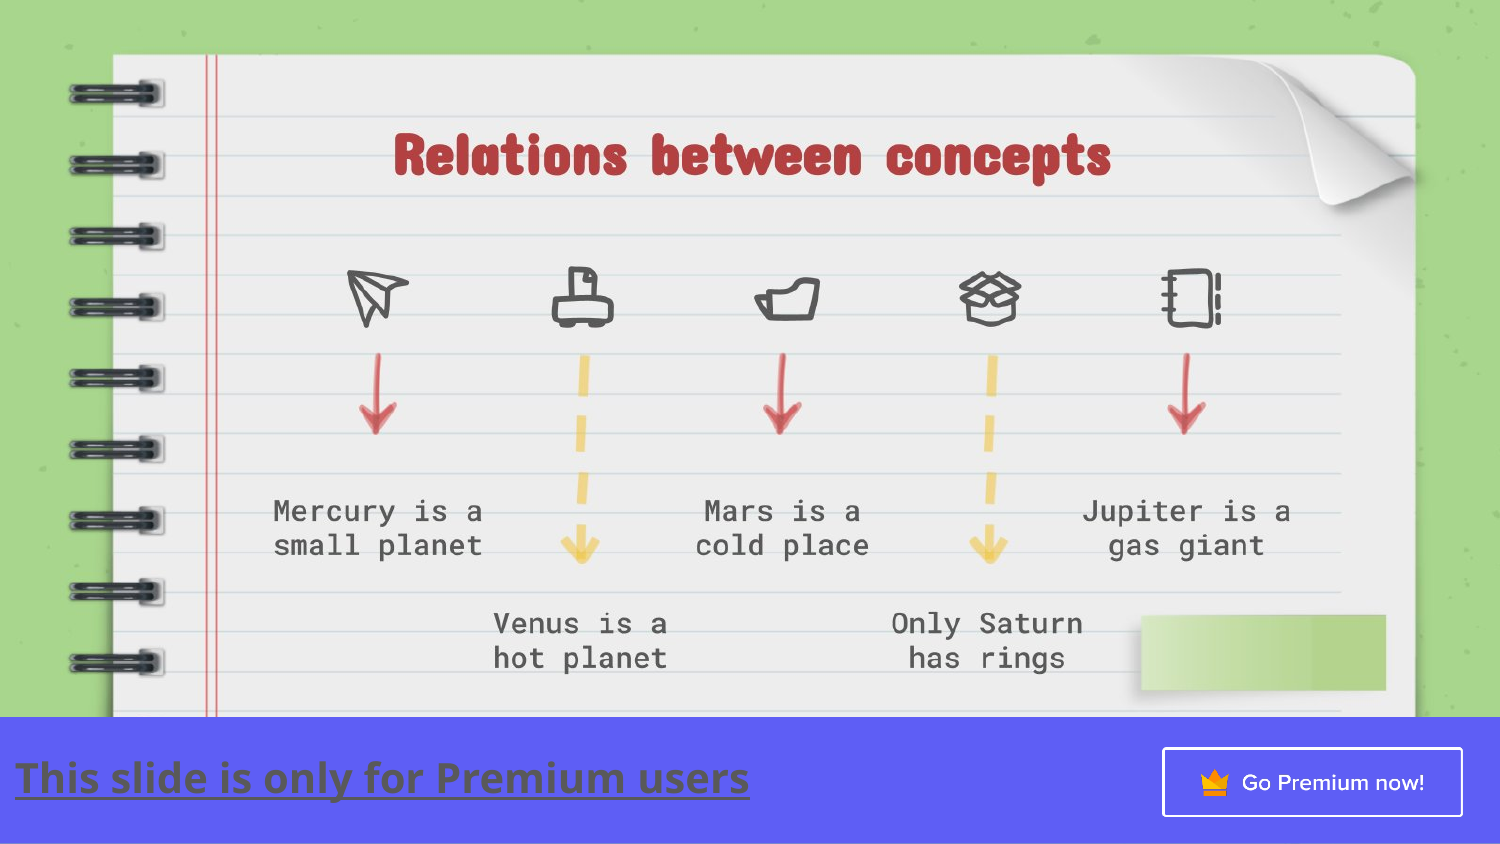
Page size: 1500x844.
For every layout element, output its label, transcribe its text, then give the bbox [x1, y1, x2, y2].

text_box This slide is only for Premium users [0, 717, 1500, 844]
picture [0, 0, 1500, 717]
picture [1162, 747, 1463, 817]
